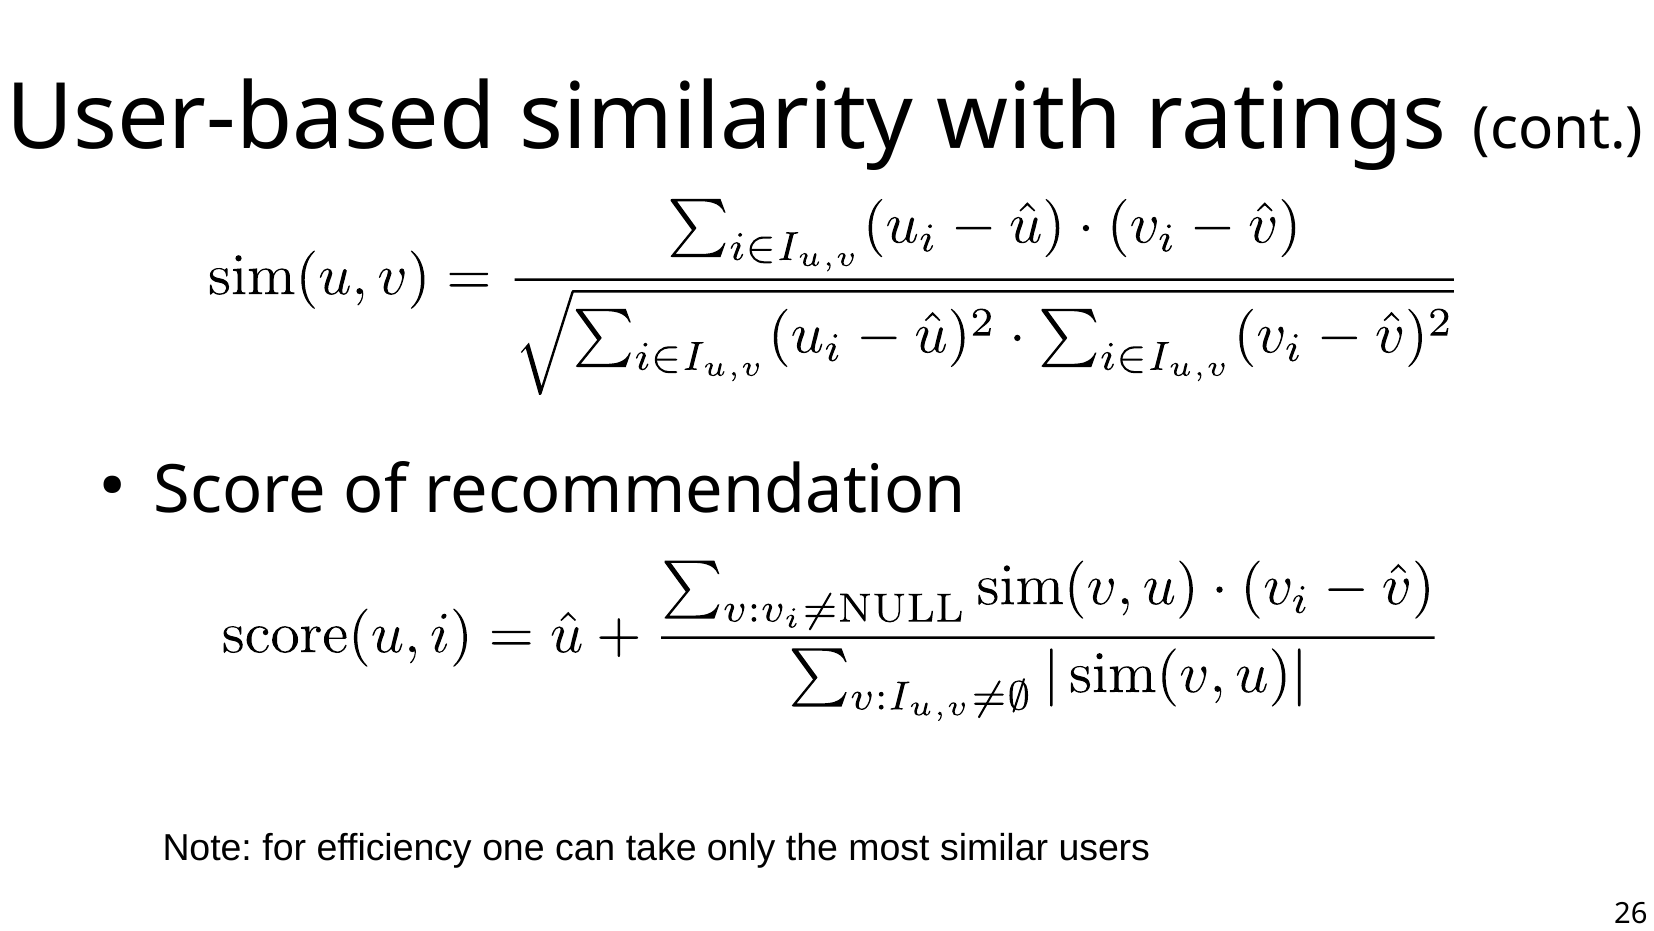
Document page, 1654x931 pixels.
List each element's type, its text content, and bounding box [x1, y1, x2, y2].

text_box [208, 198, 1454, 395]
text_box [221, 560, 1435, 721]
text_box Note: for efficiency one can take only the most similar users [147, 819, 1550, 877]
title User-based similarity with ratings (cont.) [0, 1, 1650, 226]
list Score of recommendation [82, 440, 1571, 840]
